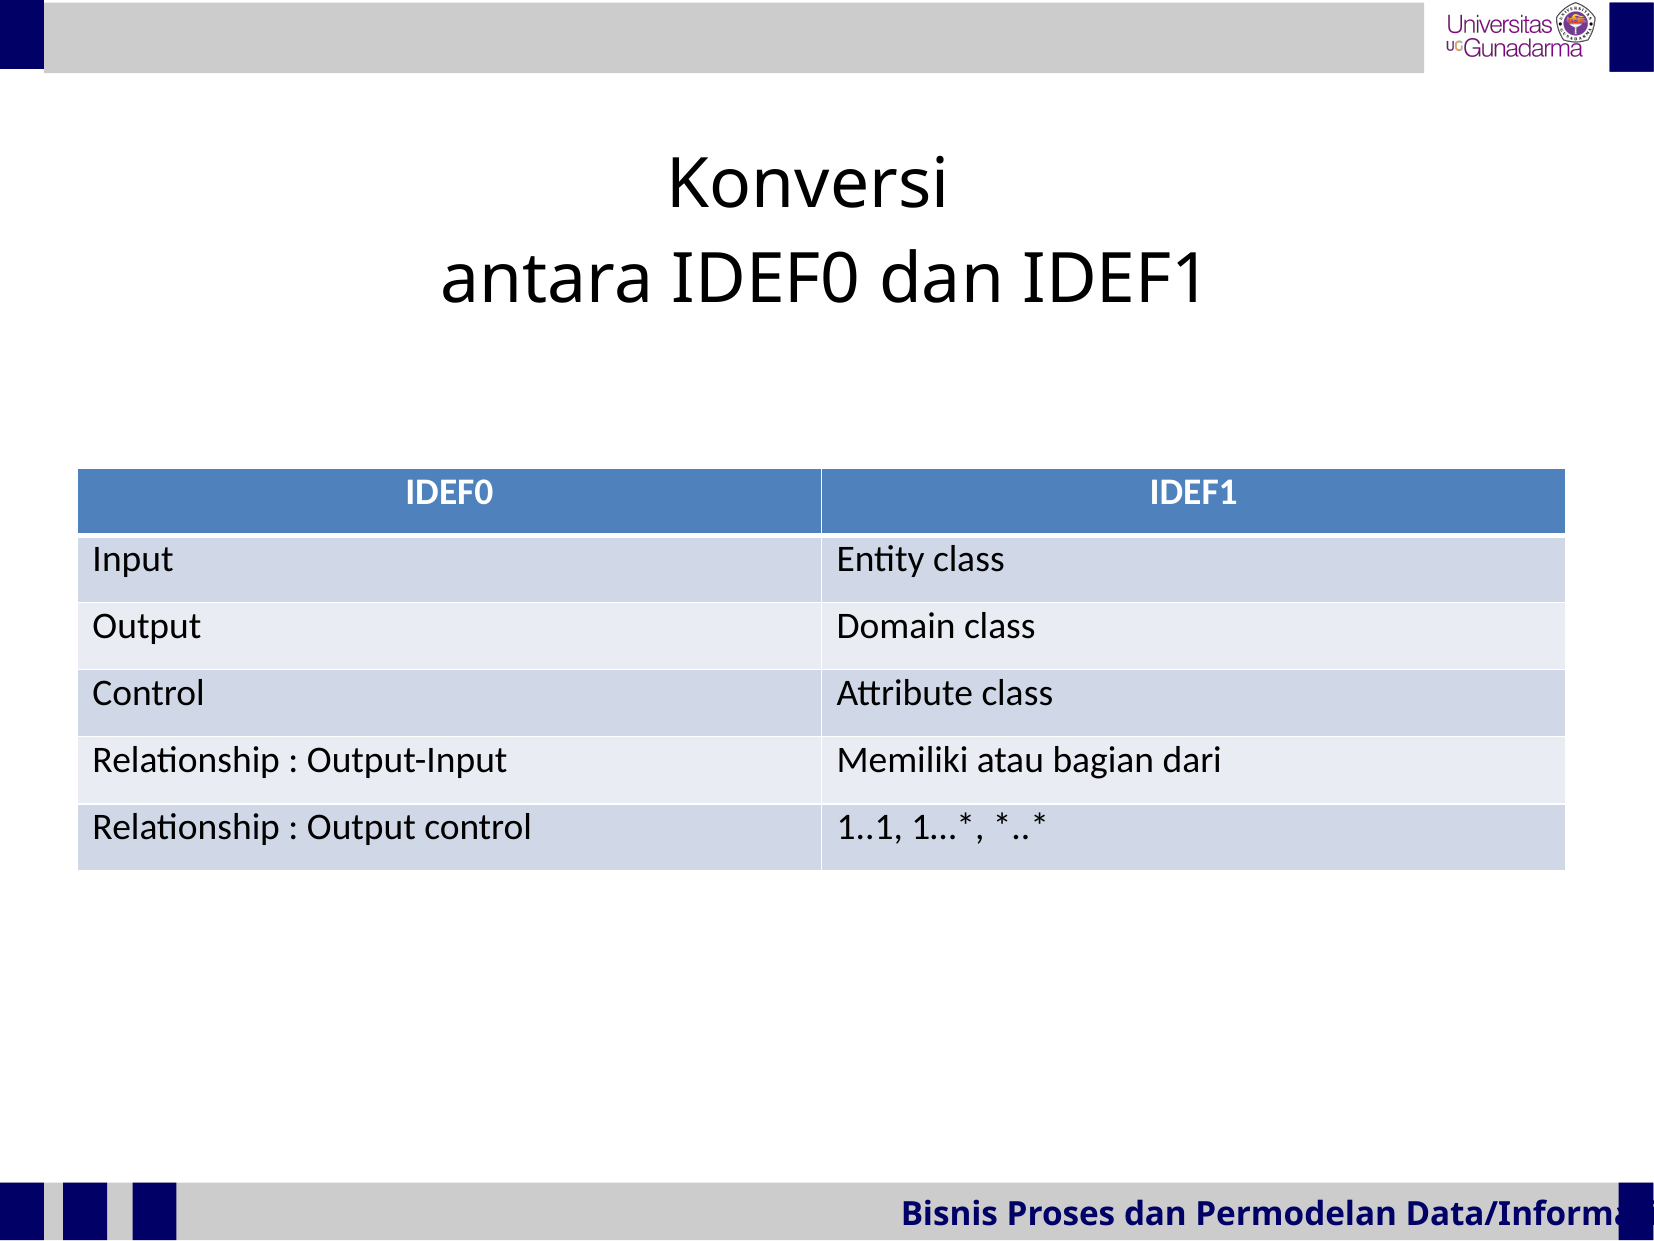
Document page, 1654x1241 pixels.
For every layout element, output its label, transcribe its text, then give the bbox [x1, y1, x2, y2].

table_cell Relationship : Output-Input [78, 737, 821, 803]
picture [1437, 2, 1610, 62]
table_cell Output [78, 603, 821, 669]
table_cell Memiliki atau bagian dari [822, 737, 1565, 803]
table_cell Attribute class [822, 670, 1565, 736]
table_cell Control [78, 670, 821, 736]
table_header IDEF1 [822, 469, 1565, 533]
table_cell 1..1, 1…*, *..* [822, 805, 1565, 870]
table_cell Entity class [822, 538, 1565, 602]
table_cell Input [78, 538, 821, 602]
title Konversi antara IDEF0 dan IDEF1 [82, 124, 1571, 332]
table_cell Relationship : Output control [78, 805, 821, 870]
table_header IDEF0 [78, 469, 821, 533]
table_cell Domain class [822, 603, 1565, 669]
